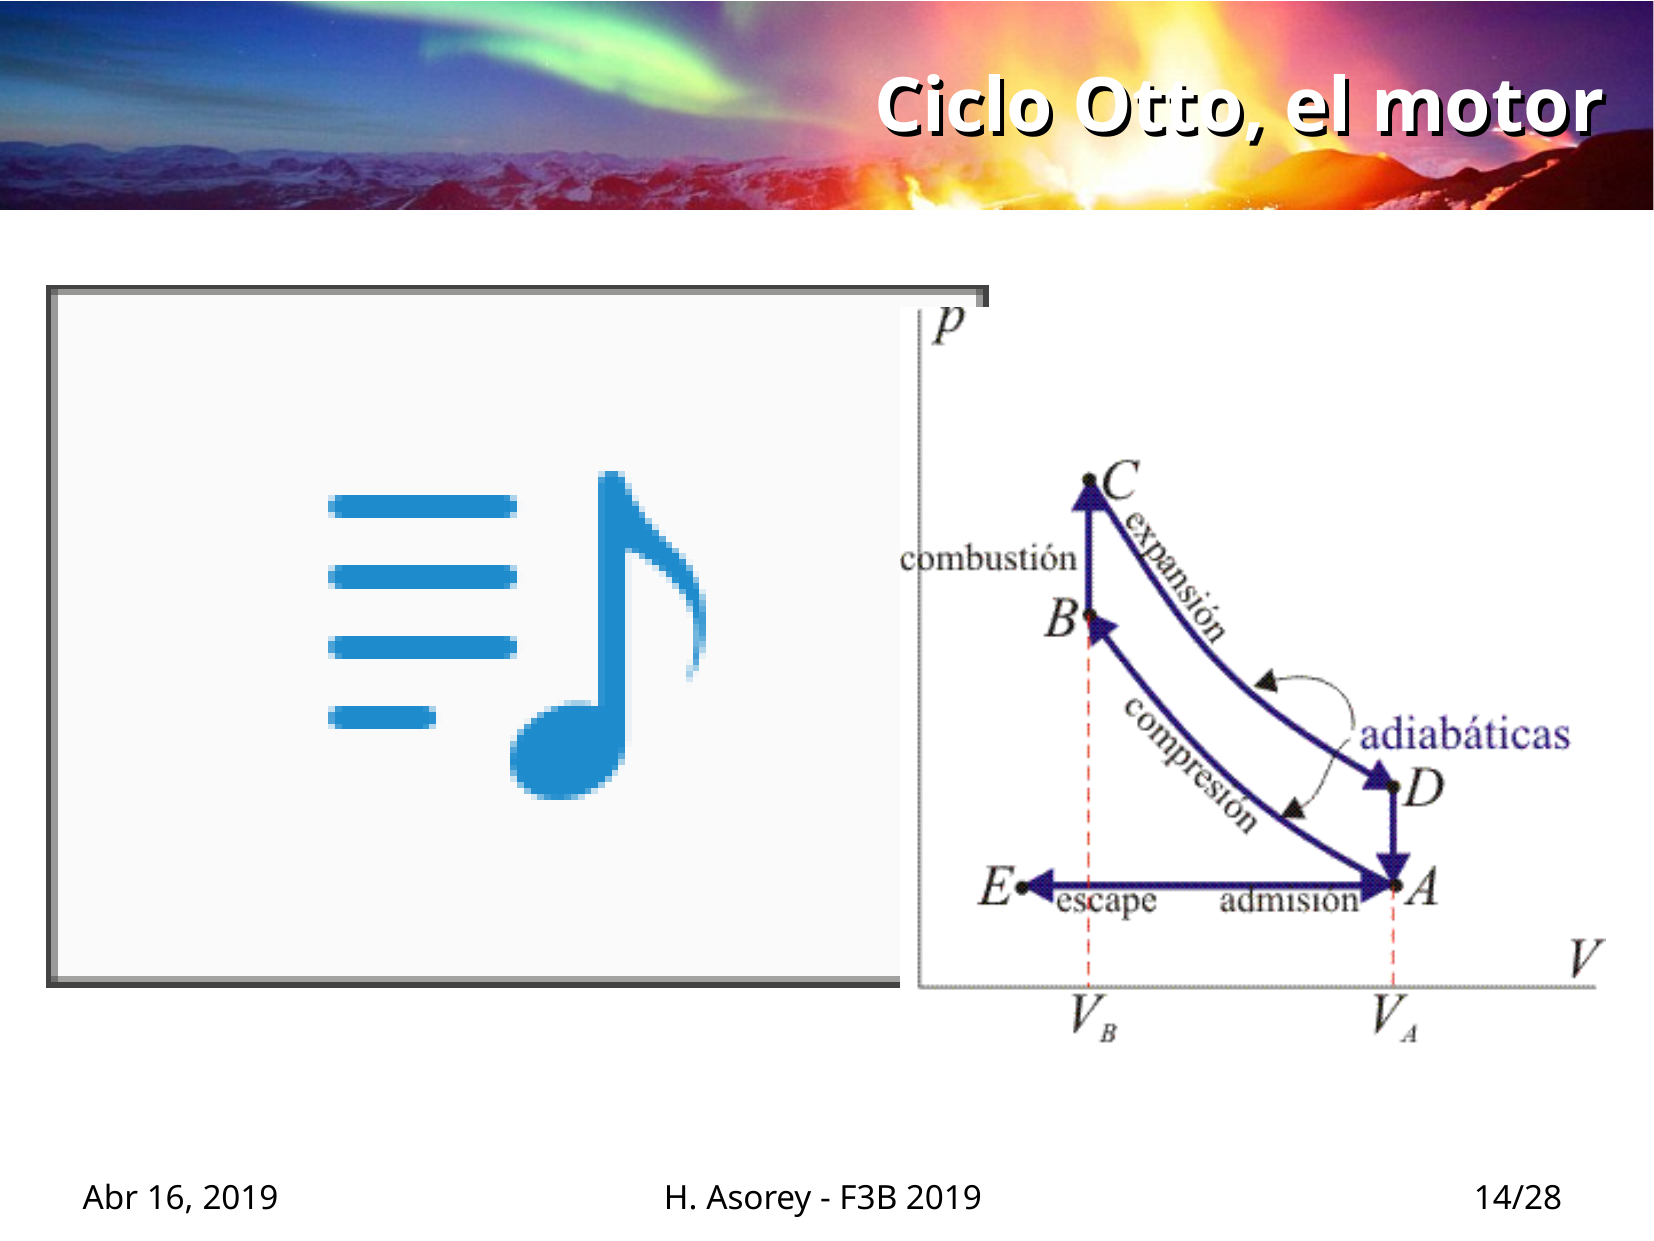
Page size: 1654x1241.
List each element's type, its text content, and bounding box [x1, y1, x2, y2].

picture [0, 1, 1654, 210]
text_box [45, 284, 991, 989]
title Ciclo Otto, el motor [45, 15, 1606, 191]
picture [900, 307, 1606, 1045]
